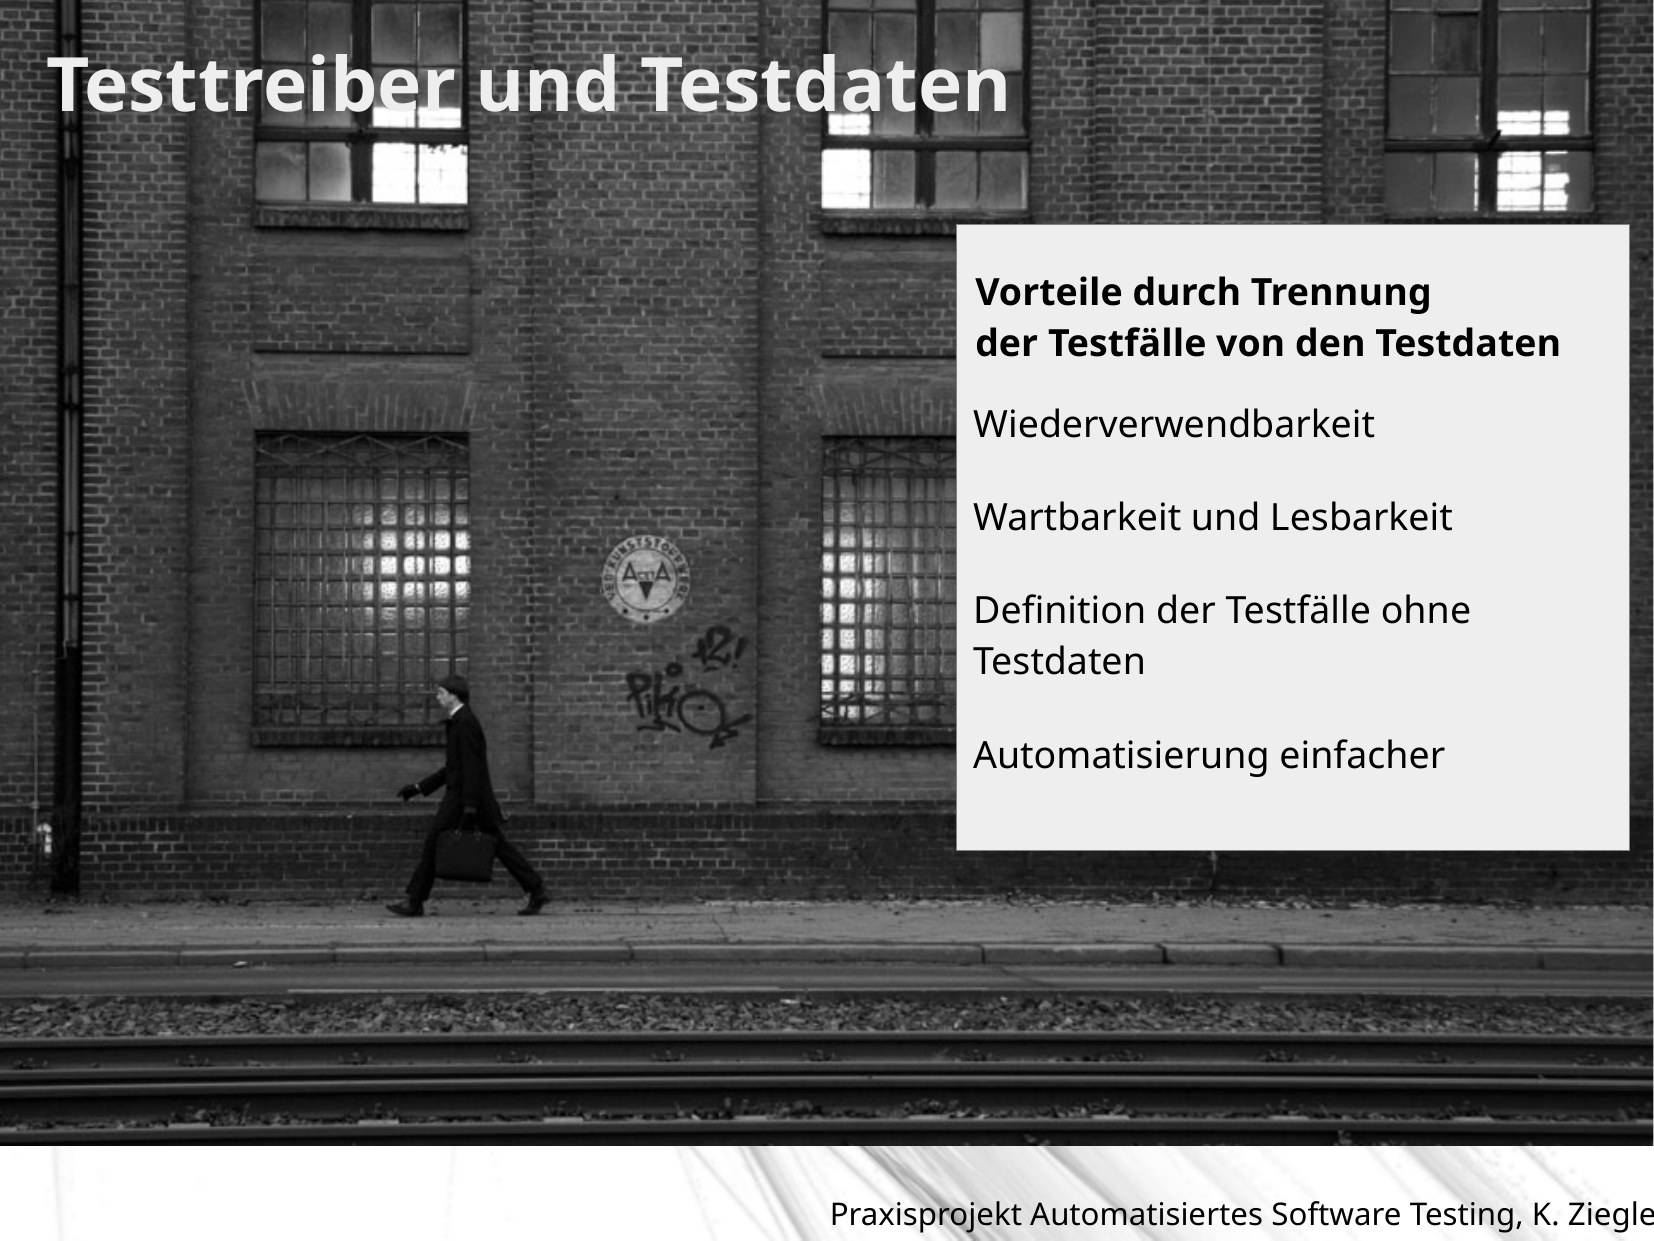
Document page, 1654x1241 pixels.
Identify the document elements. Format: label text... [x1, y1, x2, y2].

text_box Testtreiber und Testdaten [31, 23, 969, 126]
text_box Wiederverwendbarkeit Wartbarkeit und Lesbarkeit Definition der Testfälle ohne Testdaten Automatisierung einfacher [958, 389, 1642, 745]
text_box Vorteile durch Trennung der Testfälle von den Testdaten [960, 257, 1554, 367]
picture [0, 0, 1654, 1241]
text_box Praxisprojekt Automatisiertes Software Testing, K. Ziegler [814, 1184, 1654, 1241]
text_box [956, 224, 1630, 851]
text_box [981, 746, 989, 757]
